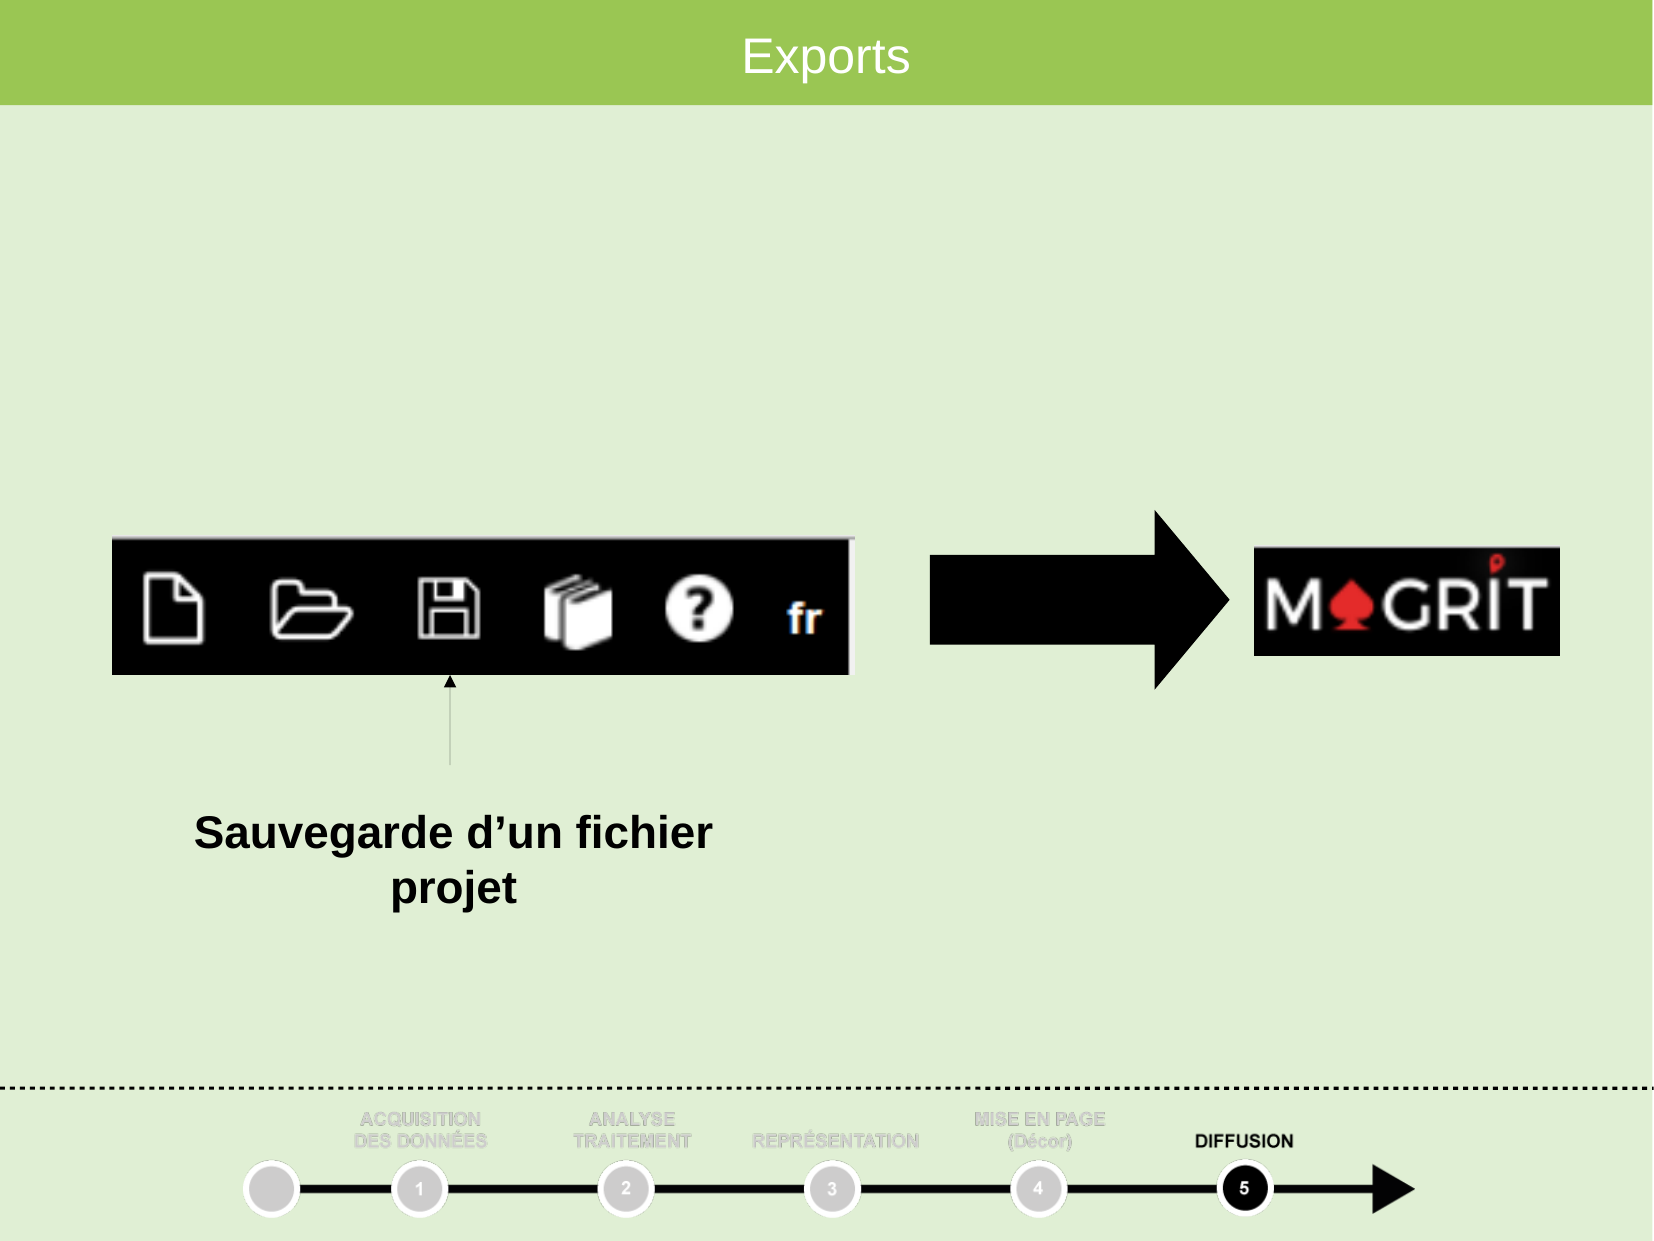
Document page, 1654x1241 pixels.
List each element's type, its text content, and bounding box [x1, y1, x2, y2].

picture [243, 1109, 1415, 1218]
text_box [929, 509, 1230, 690]
text_box Sauvegarde d’un fichier projet [131, 795, 776, 913]
picture [1254, 545, 1560, 656]
text_box Exports [82, 19, 1570, 88]
picture [112, 535, 855, 675]
